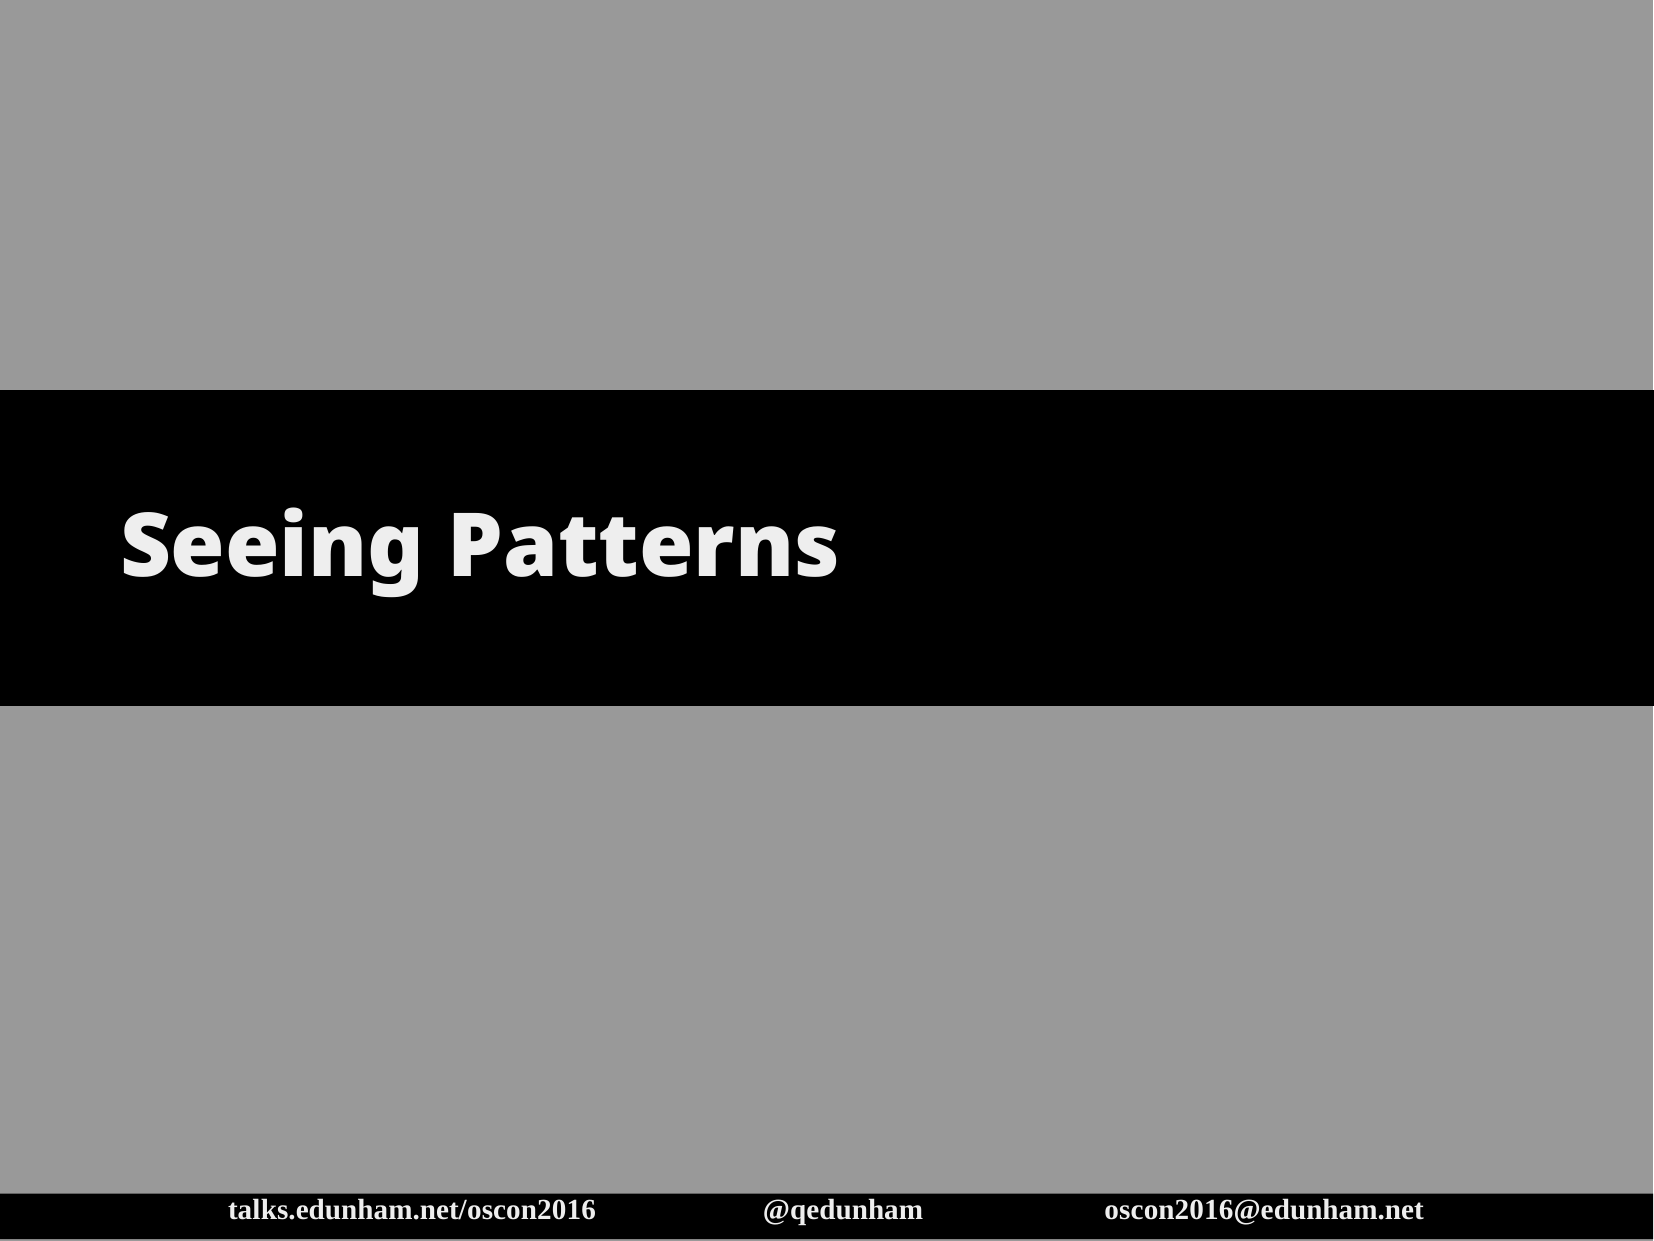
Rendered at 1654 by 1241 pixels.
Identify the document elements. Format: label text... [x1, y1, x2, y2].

title Seeing Patterns [119, 423, 1525, 661]
